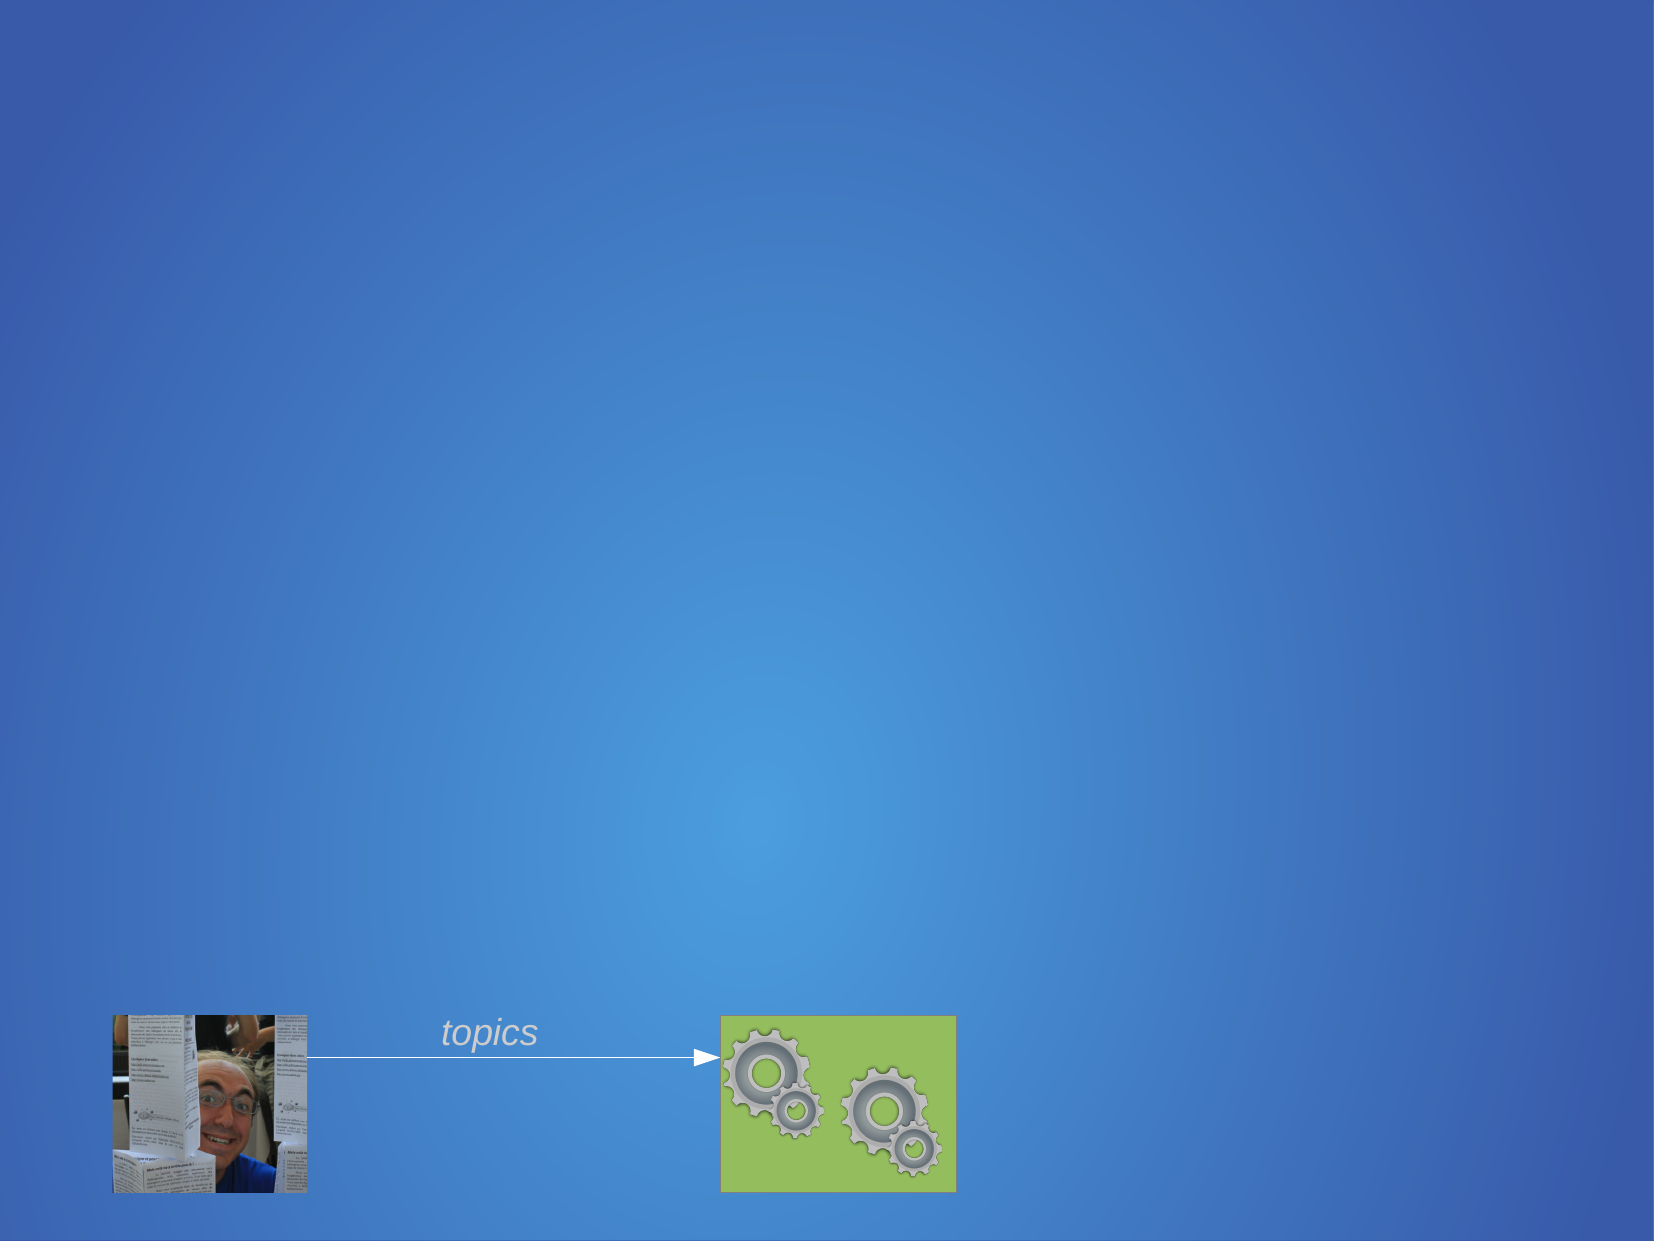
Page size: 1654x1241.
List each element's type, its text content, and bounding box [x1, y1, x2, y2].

text_box [720, 1015, 957, 1193]
text_box topics [426, 1003, 579, 1061]
picture [0, 0, 1654, 1241]
